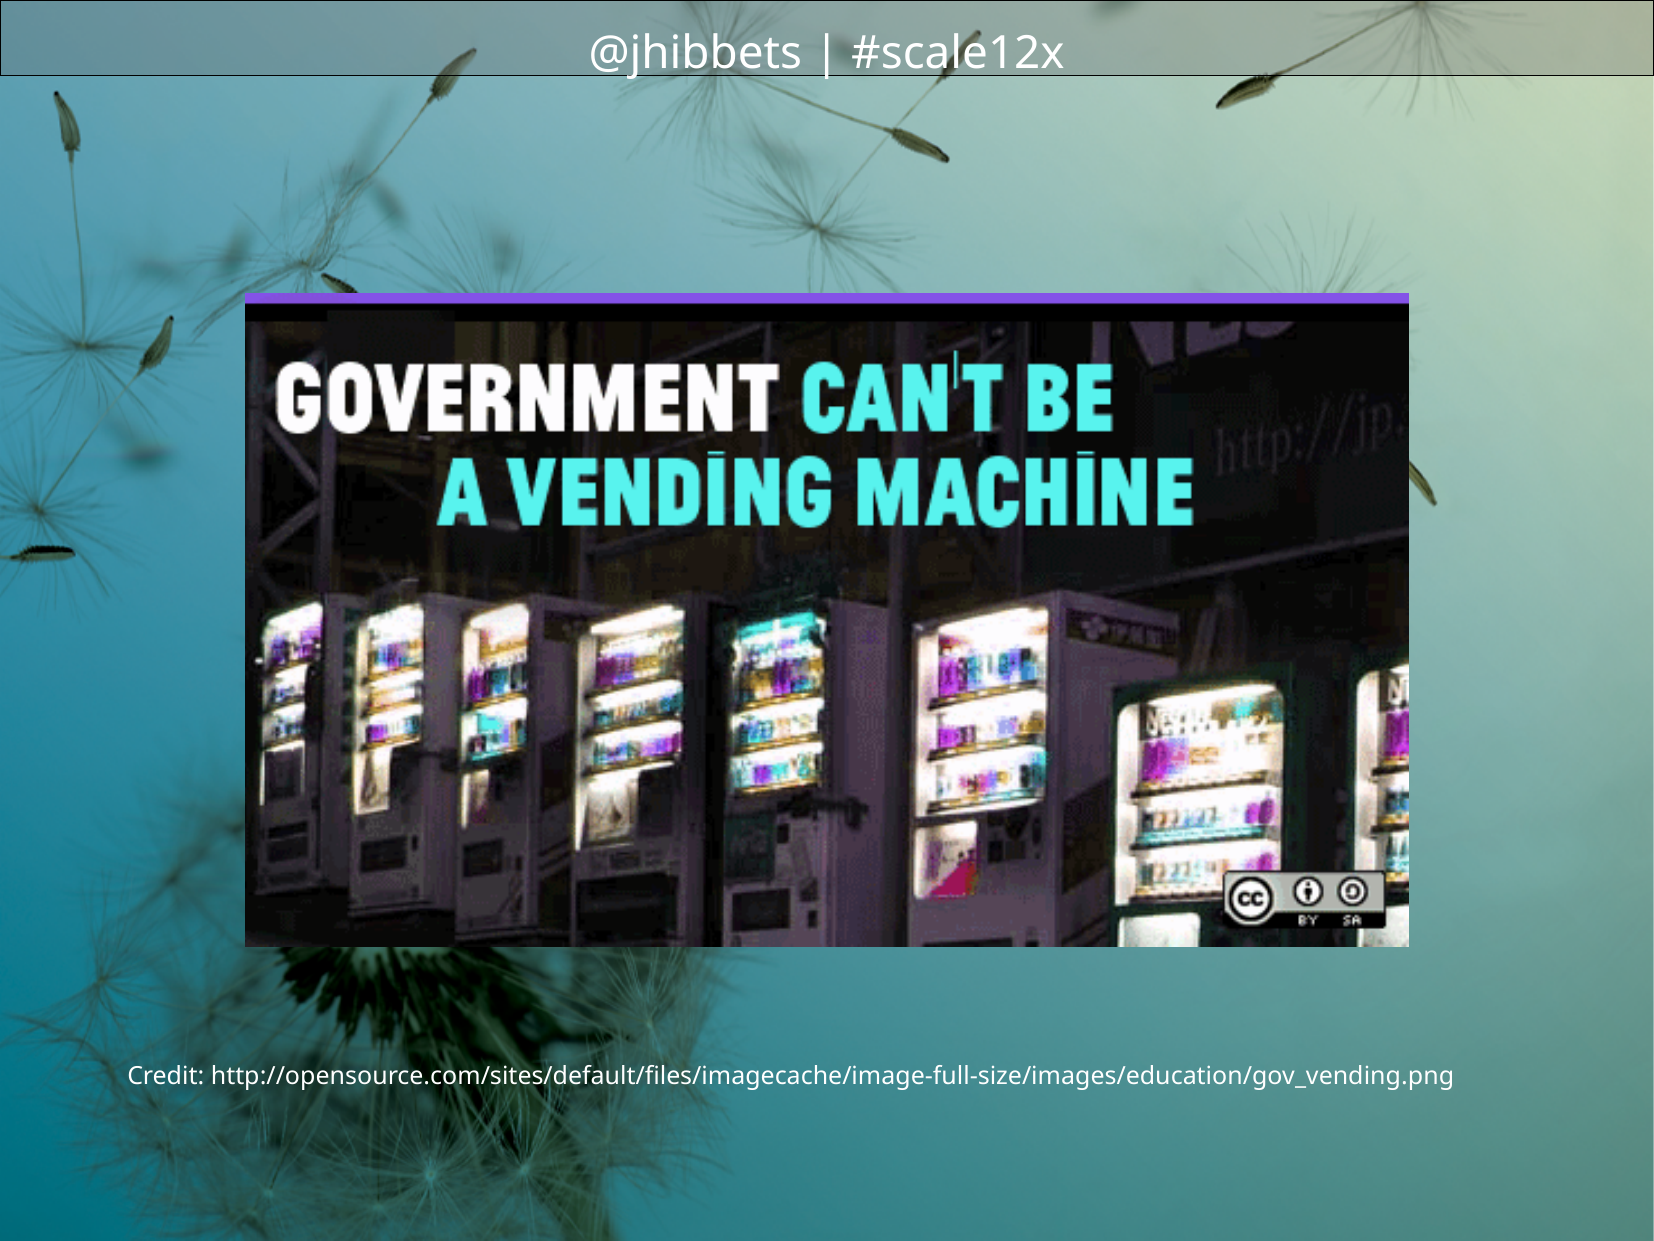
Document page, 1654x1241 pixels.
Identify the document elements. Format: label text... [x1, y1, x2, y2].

text_box Credit: http://opensource.com/sites/default/files/imagecache/image-full-size/images/education/gov_vending.png [112, 1050, 1492, 1093]
picture [0, 76, 1654, 1241]
